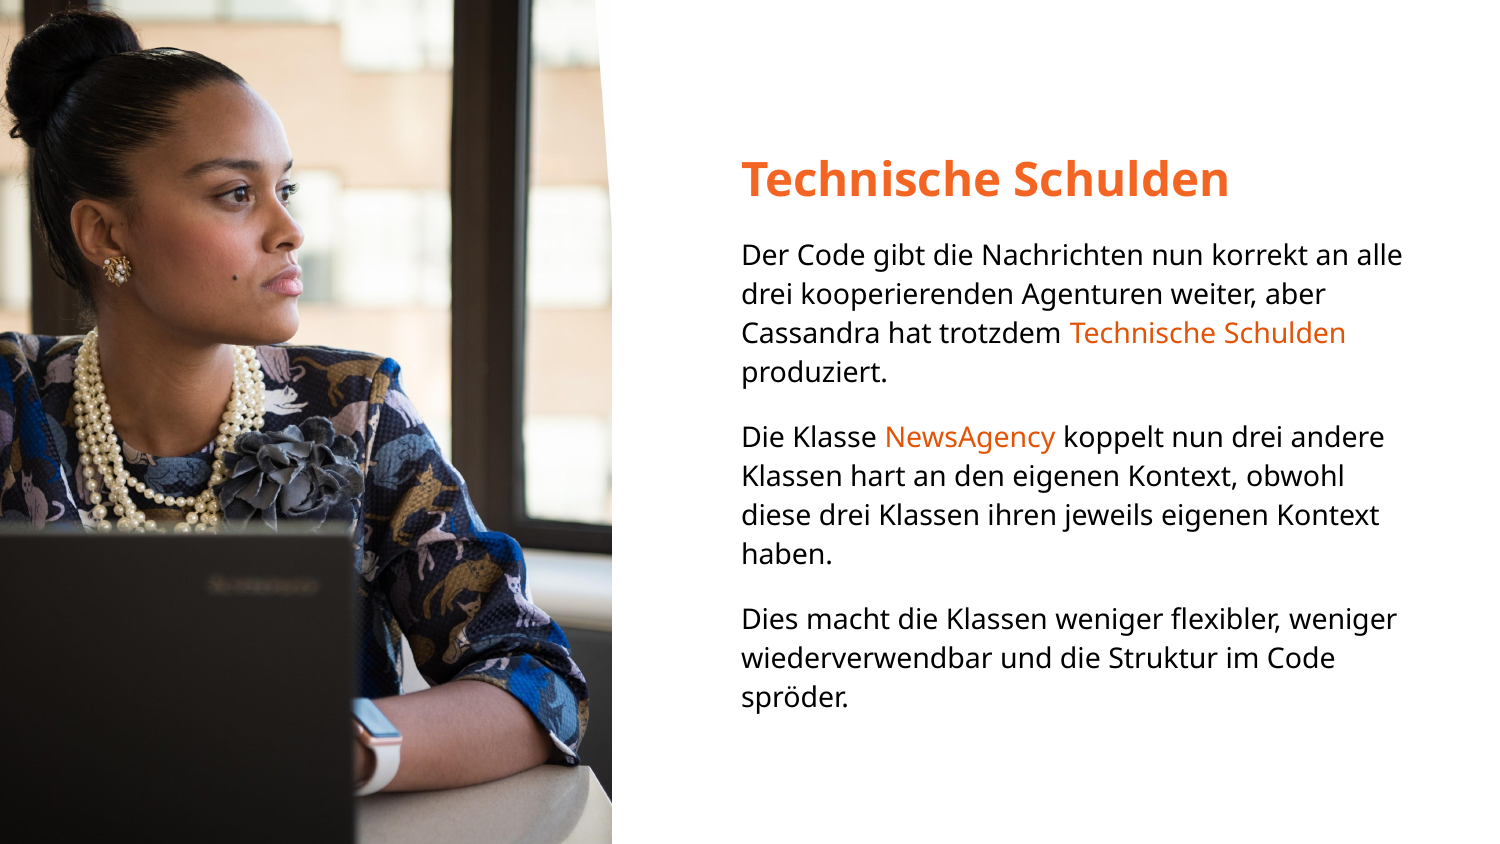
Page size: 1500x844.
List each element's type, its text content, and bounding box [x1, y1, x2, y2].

list Technische Schulden Der Code gibt die Nachrichten nun korrekt an alle drei kooperierenden Agenturen weiter, aber Cassandra hat trotzdem Technische Schulden produziert. Die Klasse NewsAgency koppelt nun drei andere Klassen hart an den eigenen Kontext, obwohl diese drei Klassen ihren jeweils eigenen Kontext haben. Dies macht die Klassen weniger flexibler, weniger wiederverwendbar und die Struktur im Code spröder. [726, 125, 1439, 730]
picture [0, 0, 750, 844]
